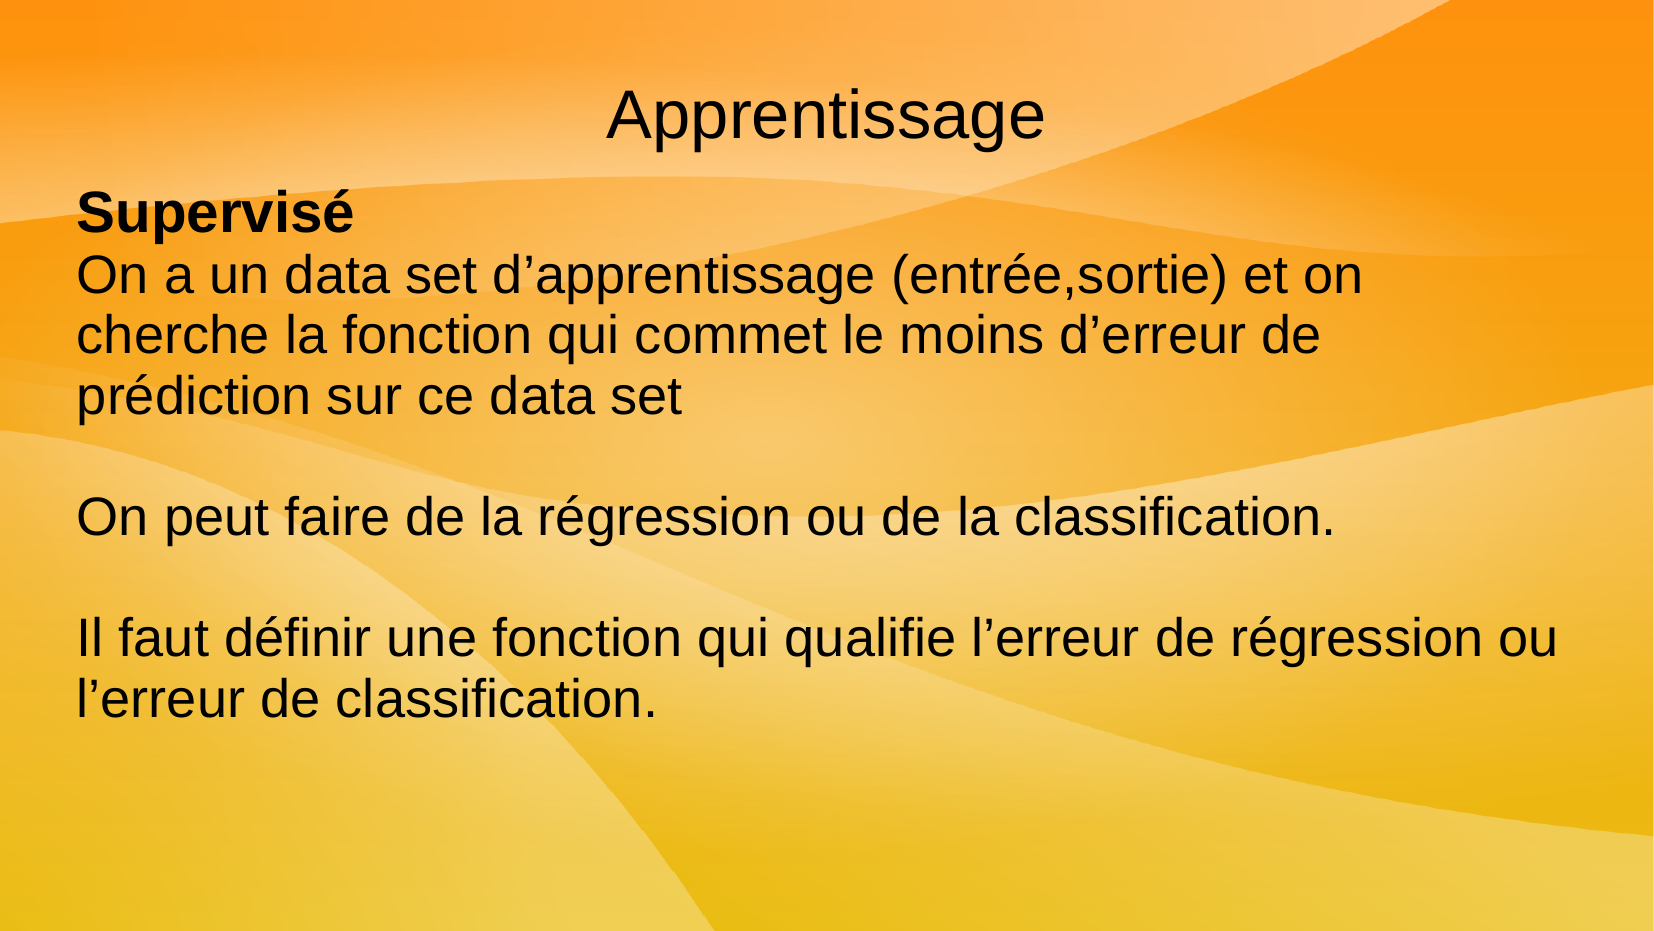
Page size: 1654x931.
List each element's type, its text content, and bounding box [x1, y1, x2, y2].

title Apprentissage [82, 37, 1571, 193]
subtitle Supervisé On a un data set d’apprentissage (entrée,sortie) et on cherche la fonction qui commet le moins d’erreur de prédiction sur ce data set On peut faire de la régression ou de la classification. Il faut définir une fonction qui qualifie l’erreur de régression ou l’erreur de classification. [76, 179, 1565, 928]
picture [0, 0, 1654, 931]
